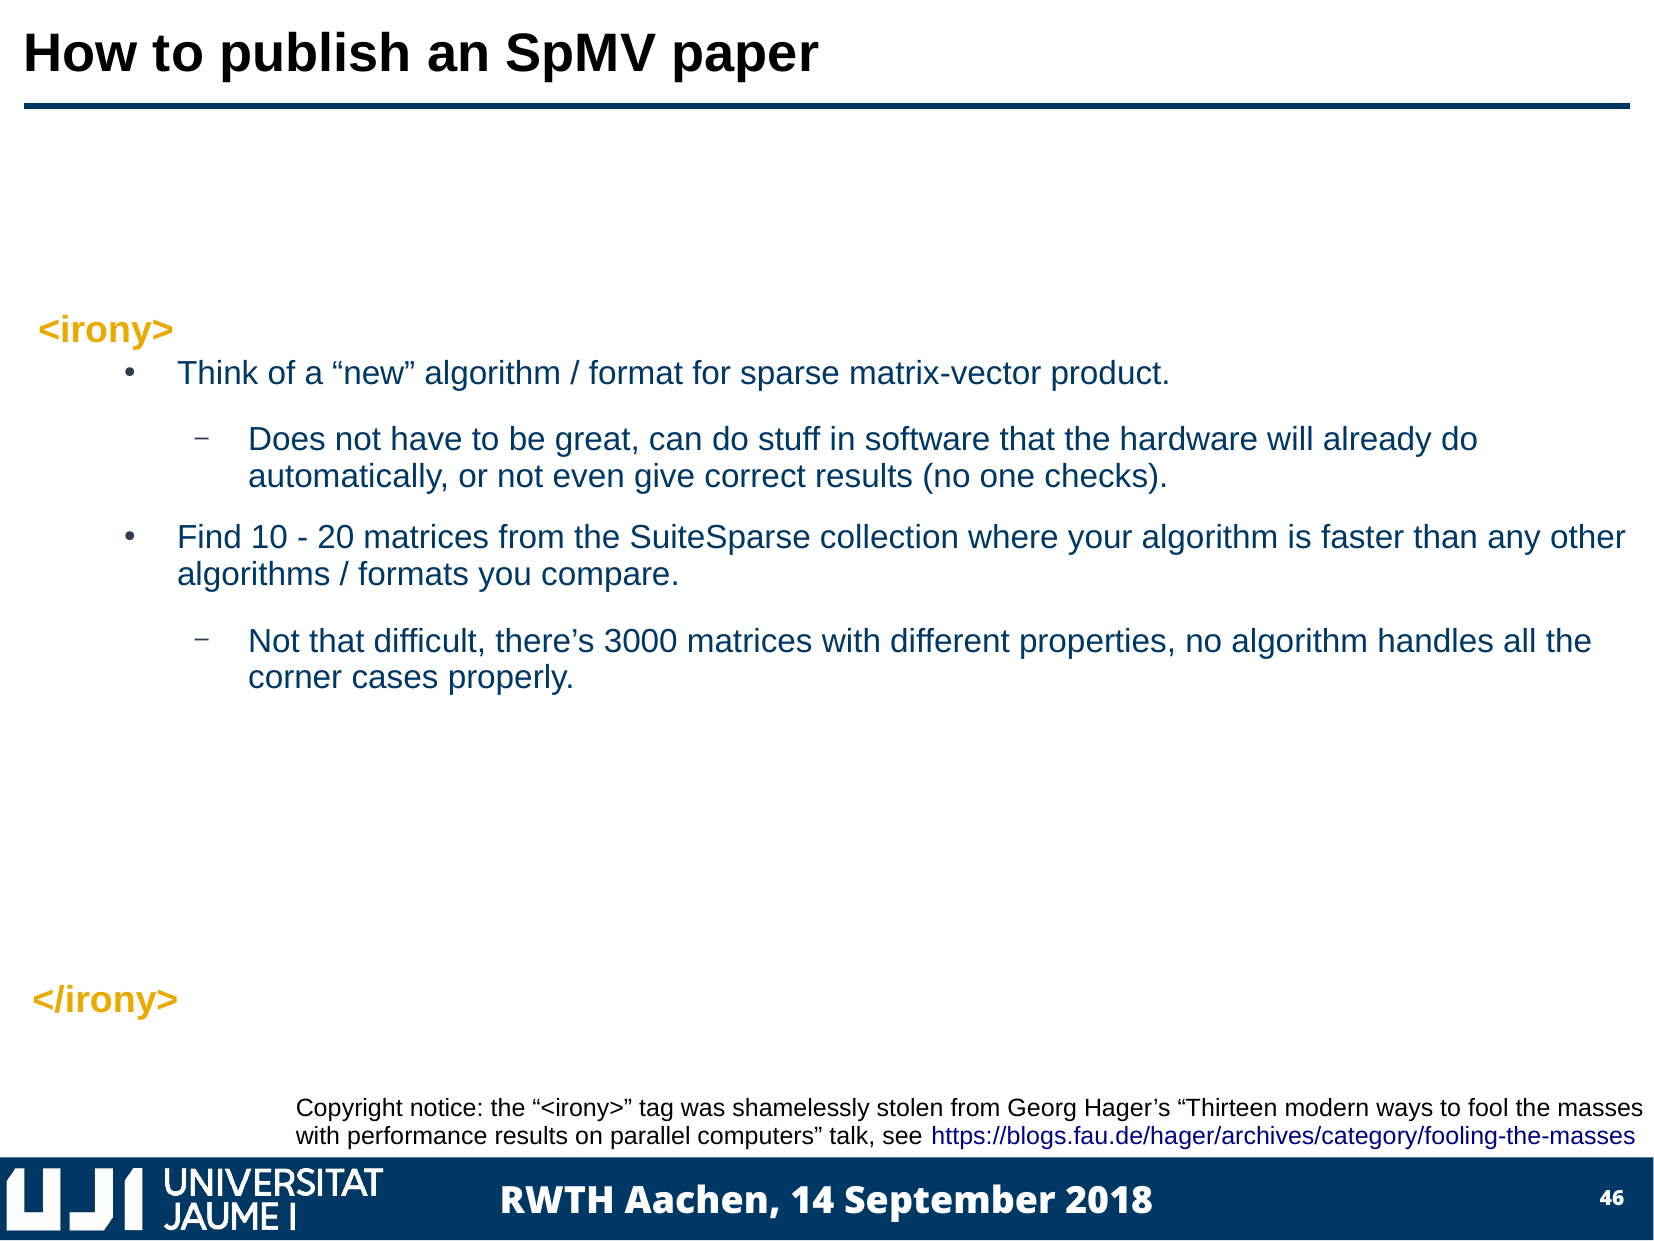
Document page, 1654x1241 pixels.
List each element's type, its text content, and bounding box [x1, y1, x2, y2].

picture [0, 1158, 390, 1241]
title How to publish an SpMV paper [23, 0, 1630, 107]
list Think of a “new” algorithm / format for sparse matrix-vector product. Does not have to be great, can do stuff in software that the hardware will already do automatically, or not even give correct results (no one checks). Find 10 - 20 matrices from the SuiteSparse collection where your algorithm is faster than any other algorithms / formats you compare. Not that difficult, there’s 3000 matrices with different properties, no algorithm handles all the corner cases properly. [106, 354, 1630, 975]
text_box <irony> [23, 301, 190, 358]
text_box Copyright notice: the “<irony>” tag was shamelessly stolen from Georg Hager’s “Thirteen modern ways to fool the masses with performance results on parallel computers” talk, see https://blogs.fau.de/hager/archives/category/fooling-the-masses [281, 1086, 1654, 1158]
text_box </irony> [17, 970, 194, 1028]
